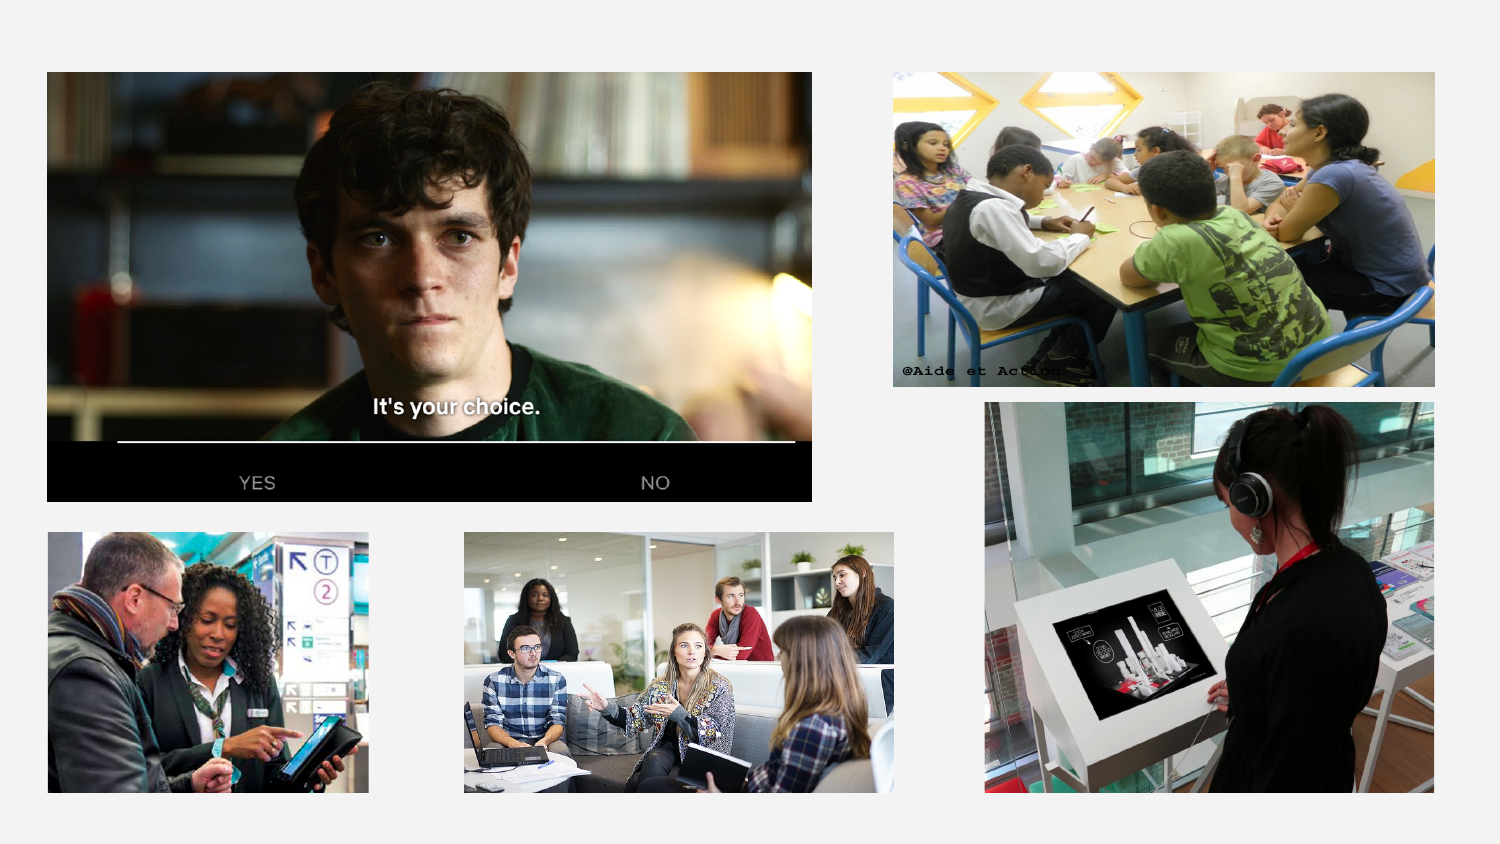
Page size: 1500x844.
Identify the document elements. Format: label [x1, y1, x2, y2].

picture [464, 532, 894, 793]
picture [47, 72, 812, 503]
picture [893, 72, 1435, 387]
picture [47, 532, 369, 793]
picture [984, 402, 1435, 793]
